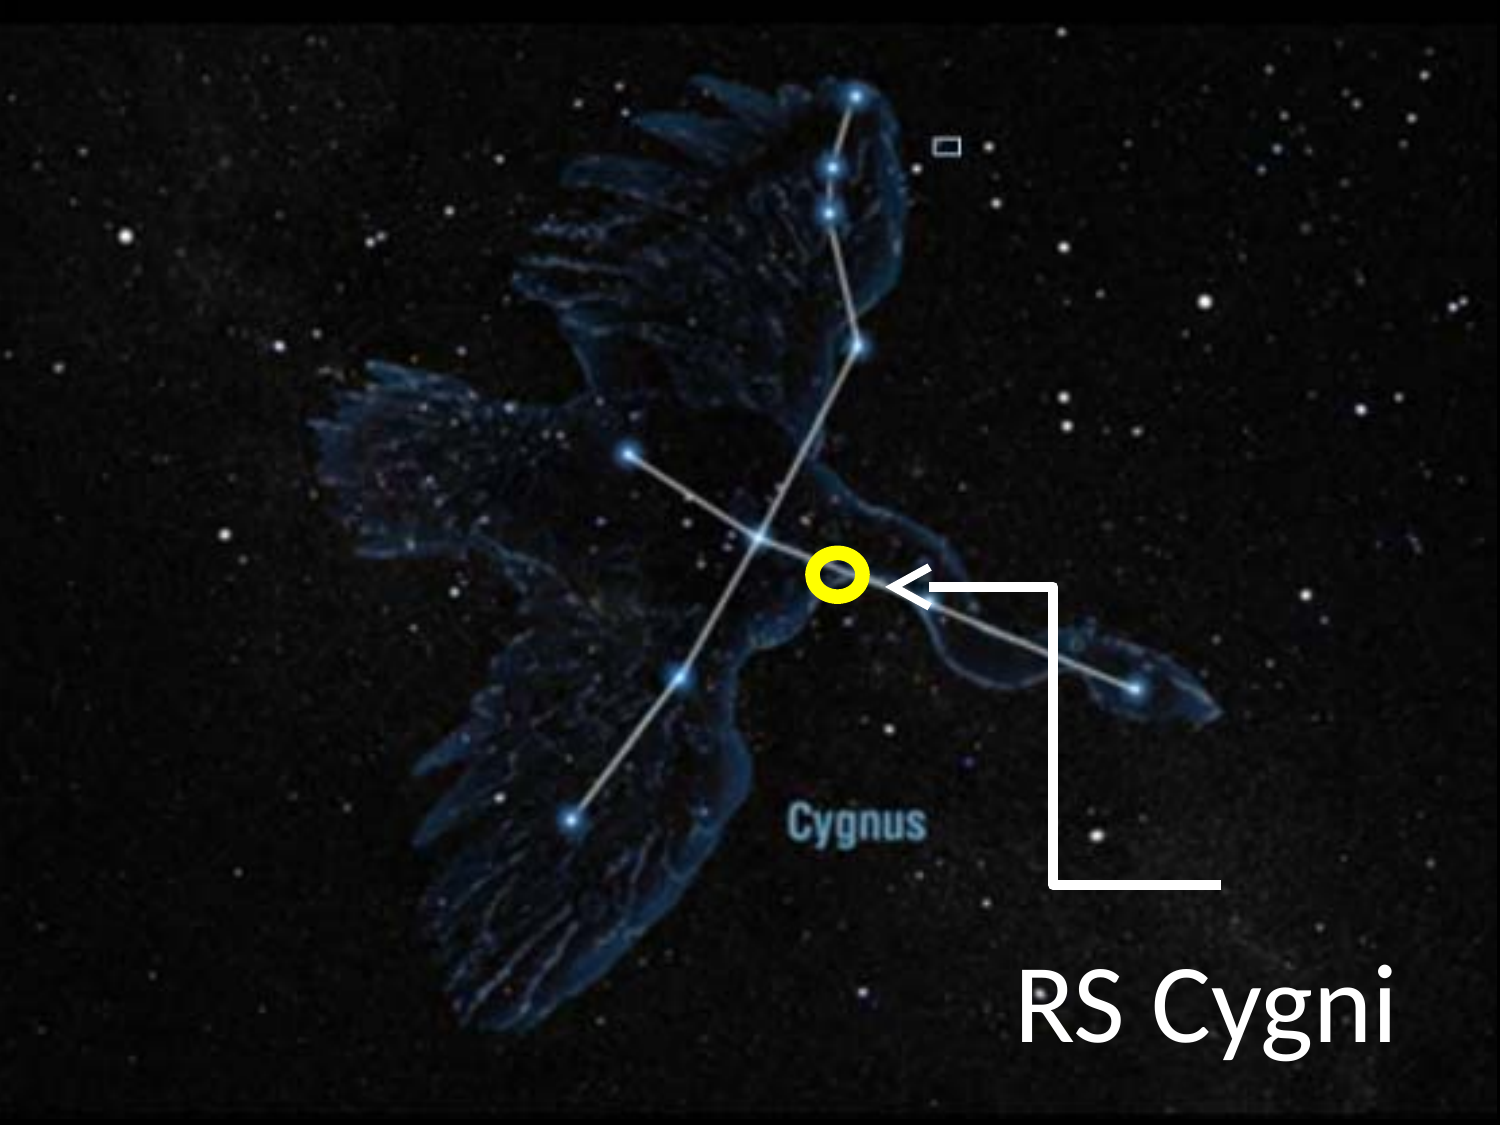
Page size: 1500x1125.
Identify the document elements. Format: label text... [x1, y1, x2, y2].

picture [0, 0, 1497, 1119]
text_box RS Cygni [999, 923, 1500, 1073]
